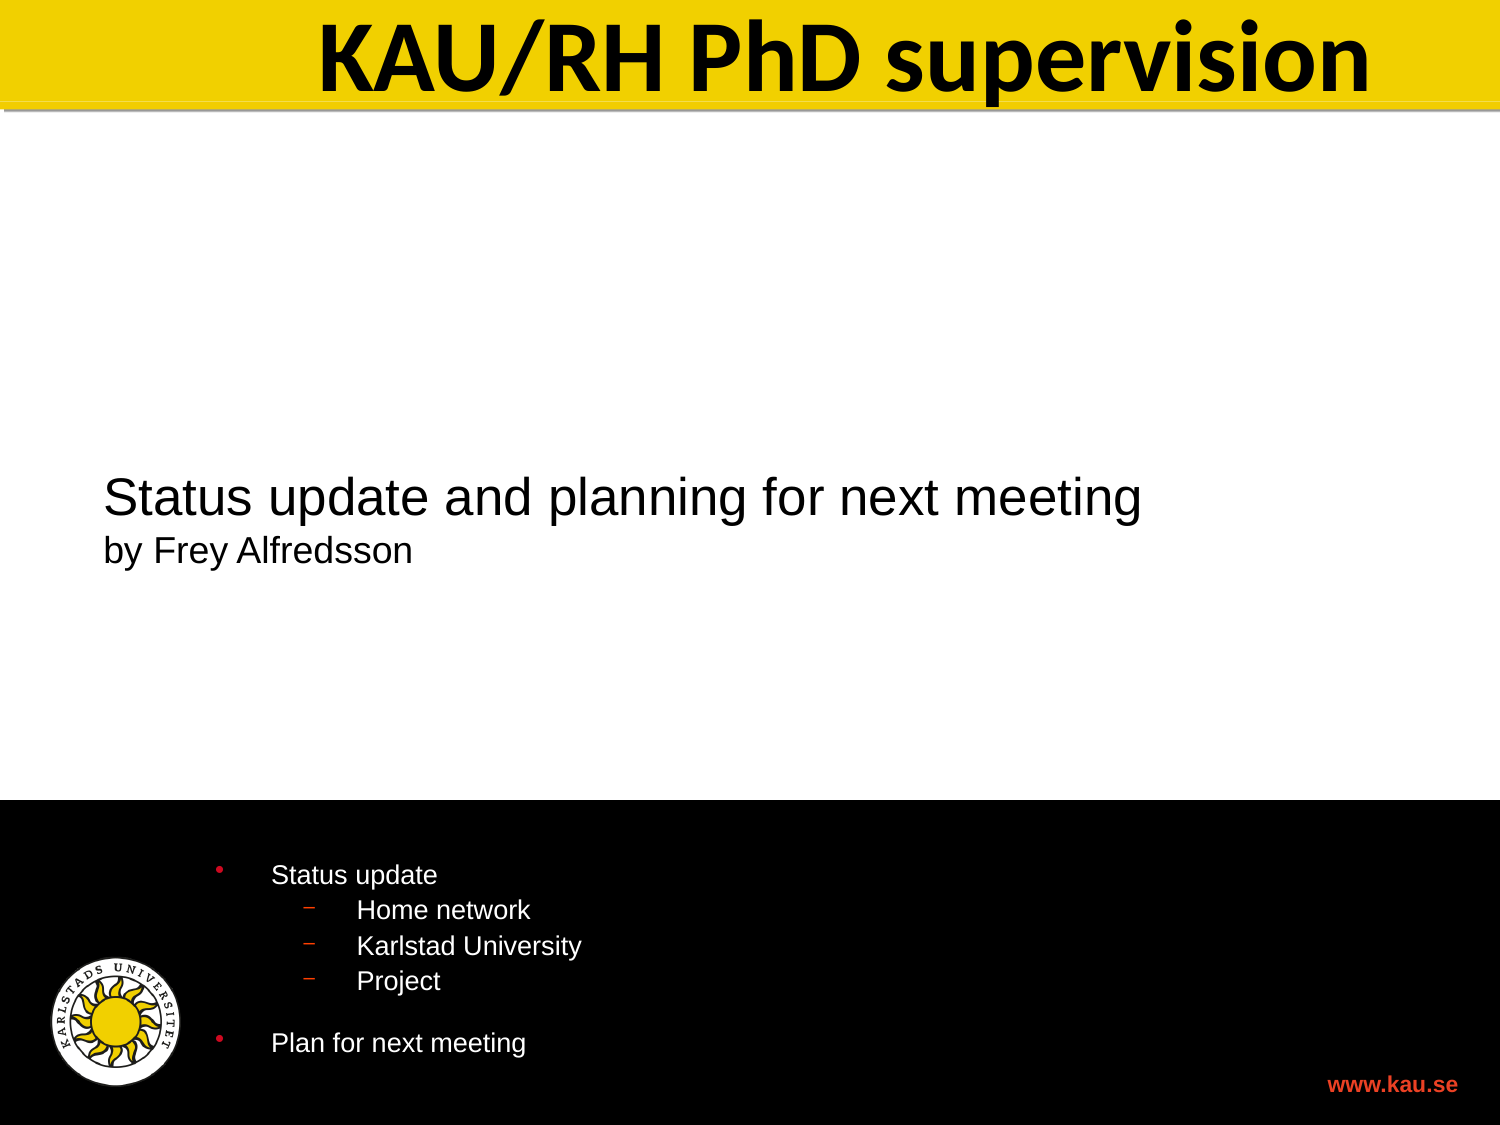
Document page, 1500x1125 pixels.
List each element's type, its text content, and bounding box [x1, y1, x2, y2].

title KAU/RH PhD supervision [112, 0, 1388, 102]
picture [50, 948, 181, 1095]
list Status update Home network Karlstad University Project Plan for next meeting [200, 810, 1388, 1091]
text_box Status update and planning for next meeting by Frey Alfredsson [88, 455, 1400, 579]
